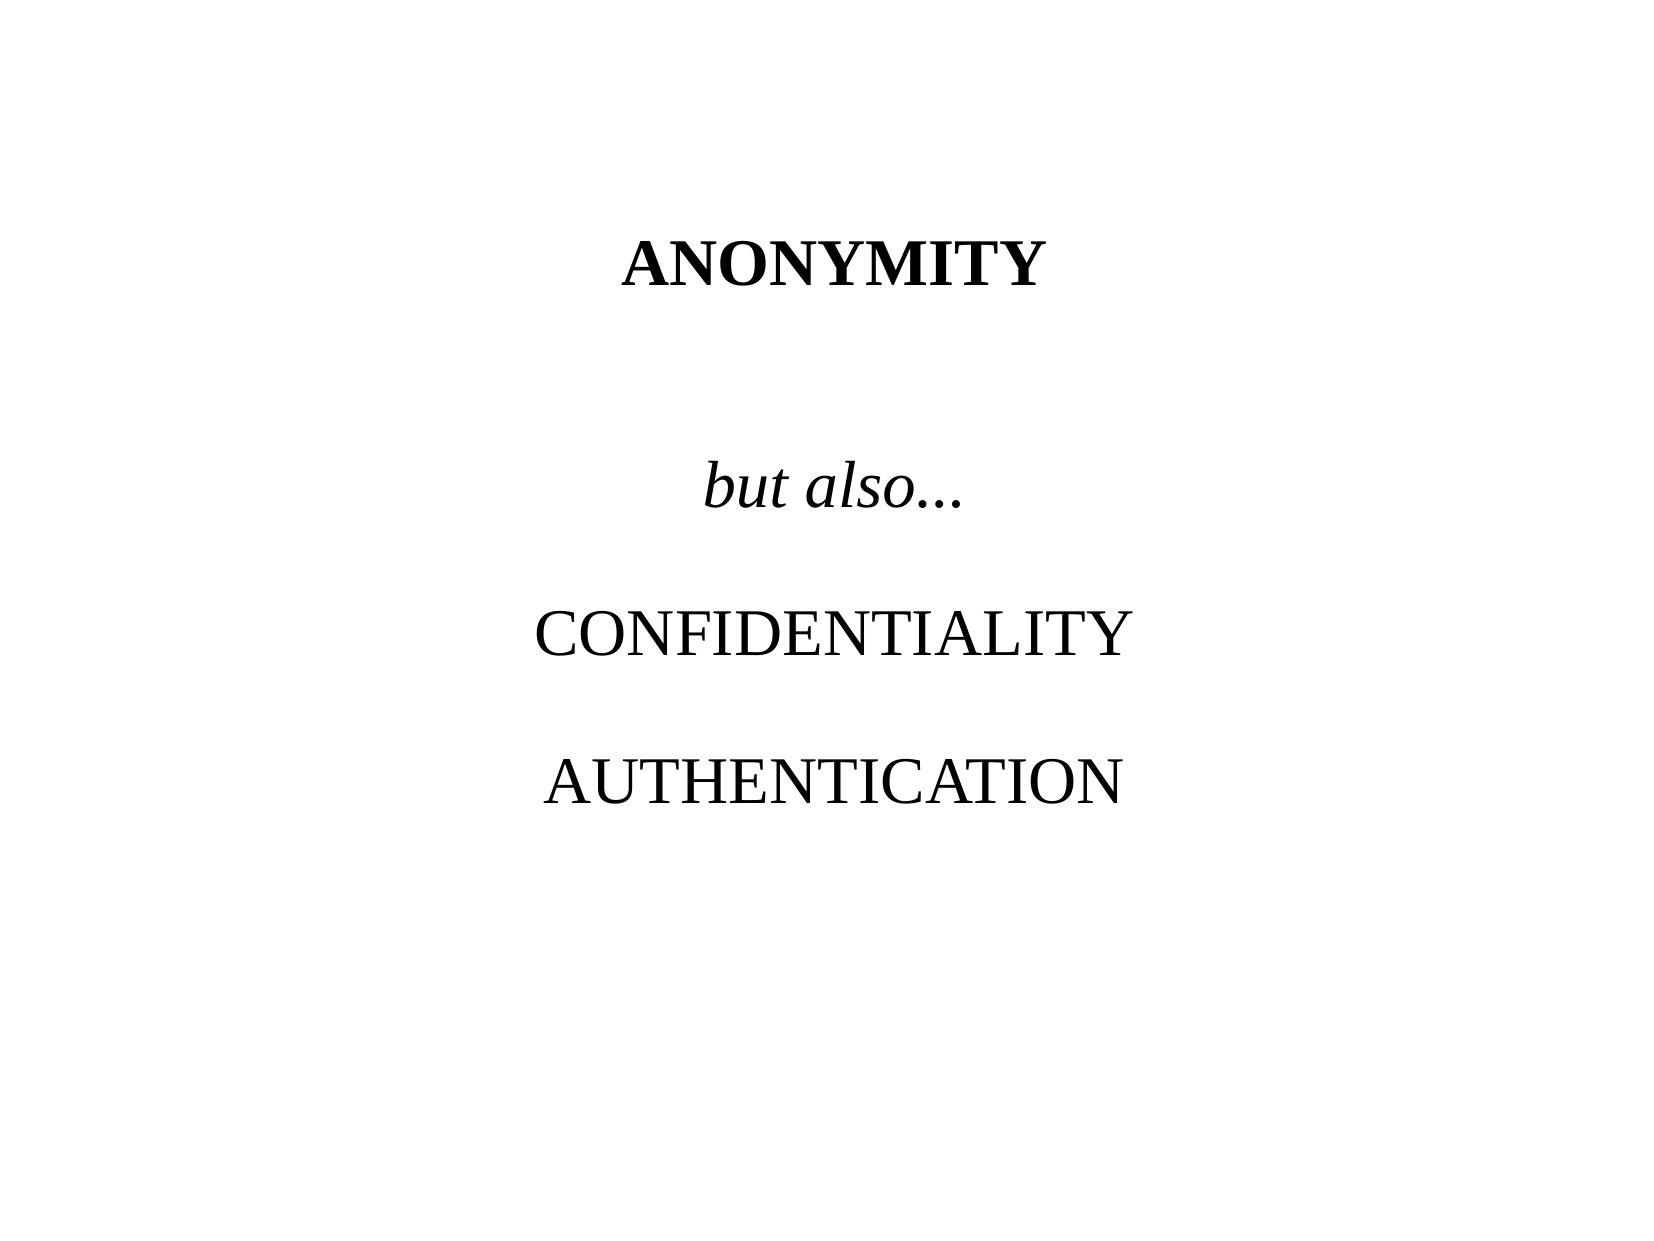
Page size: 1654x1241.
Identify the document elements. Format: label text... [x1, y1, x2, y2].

subtitle ANONYMITY but also... CONFIDENTIALITY AUTHENTICATION [75, 47, 1594, 997]
